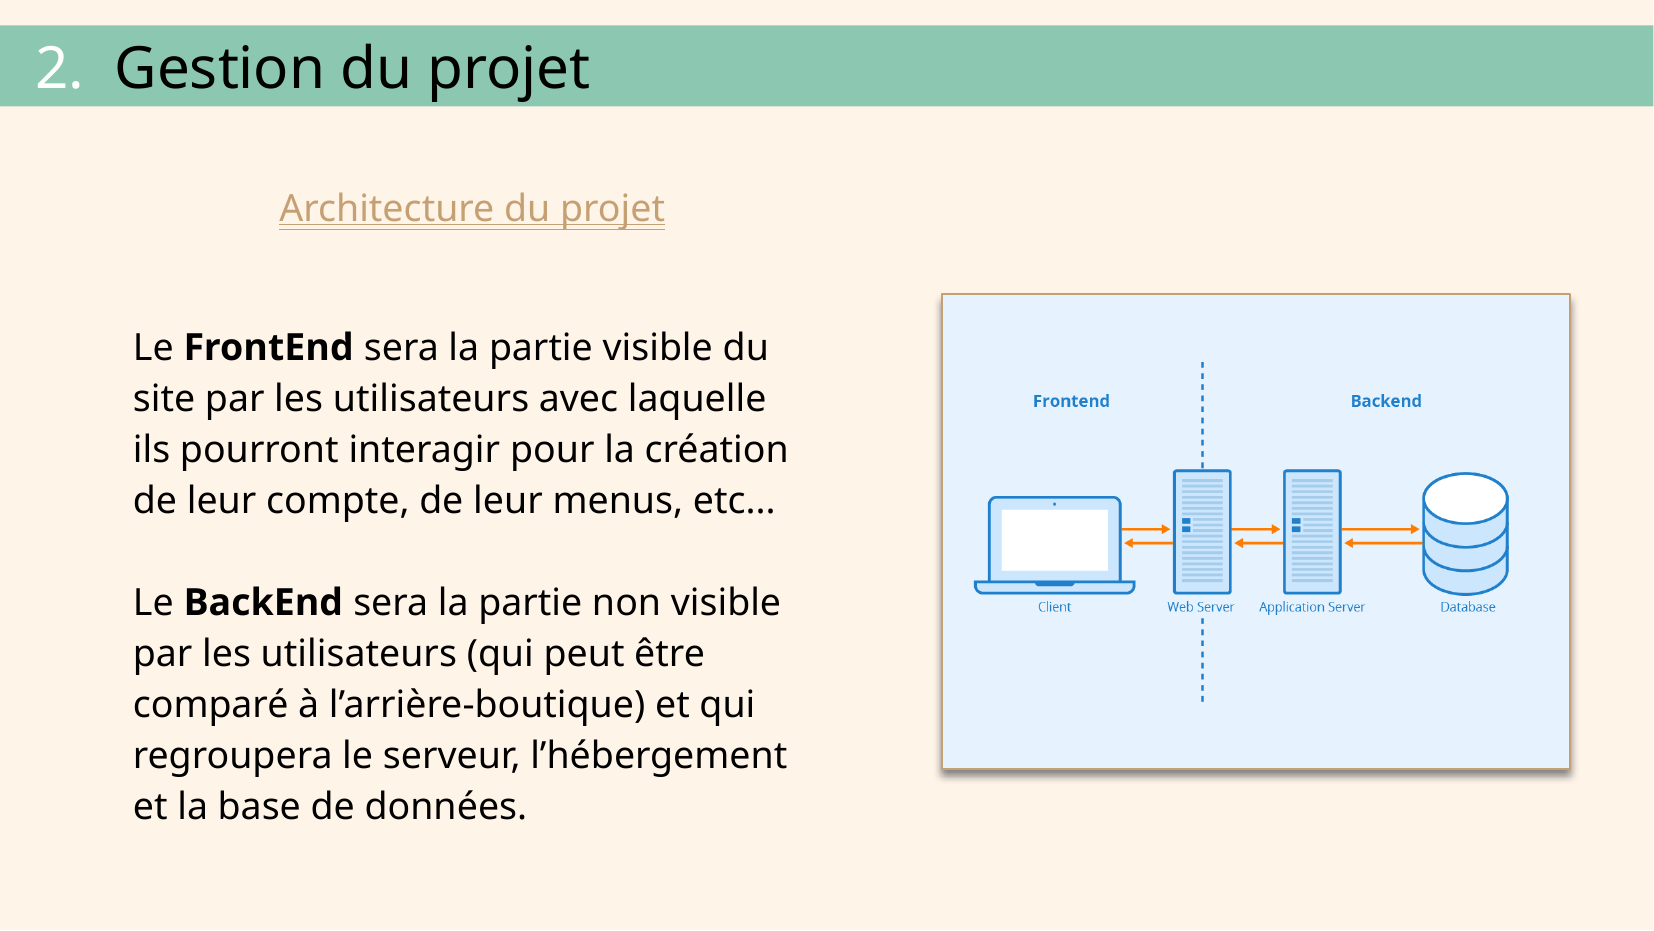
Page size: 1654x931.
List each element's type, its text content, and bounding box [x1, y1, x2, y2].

text_box Architecture du projet [236, 177, 709, 237]
picture [943, 295, 1570, 768]
title 2. Gestion du projet [0, 25, 1654, 107]
text_box Le FrontEnd sera la partie visible du site par les utilisateurs avec laquelle ils pourront interagir pour la création de leur compte, de leur menus, etc... Le BackEnd sera la partie non visible par les utilisateurs (qui peut être comparé à l’arrière-boutique) et qui regroupera le serveur, l’hébergement et la base de données. [118, 312, 827, 856]
